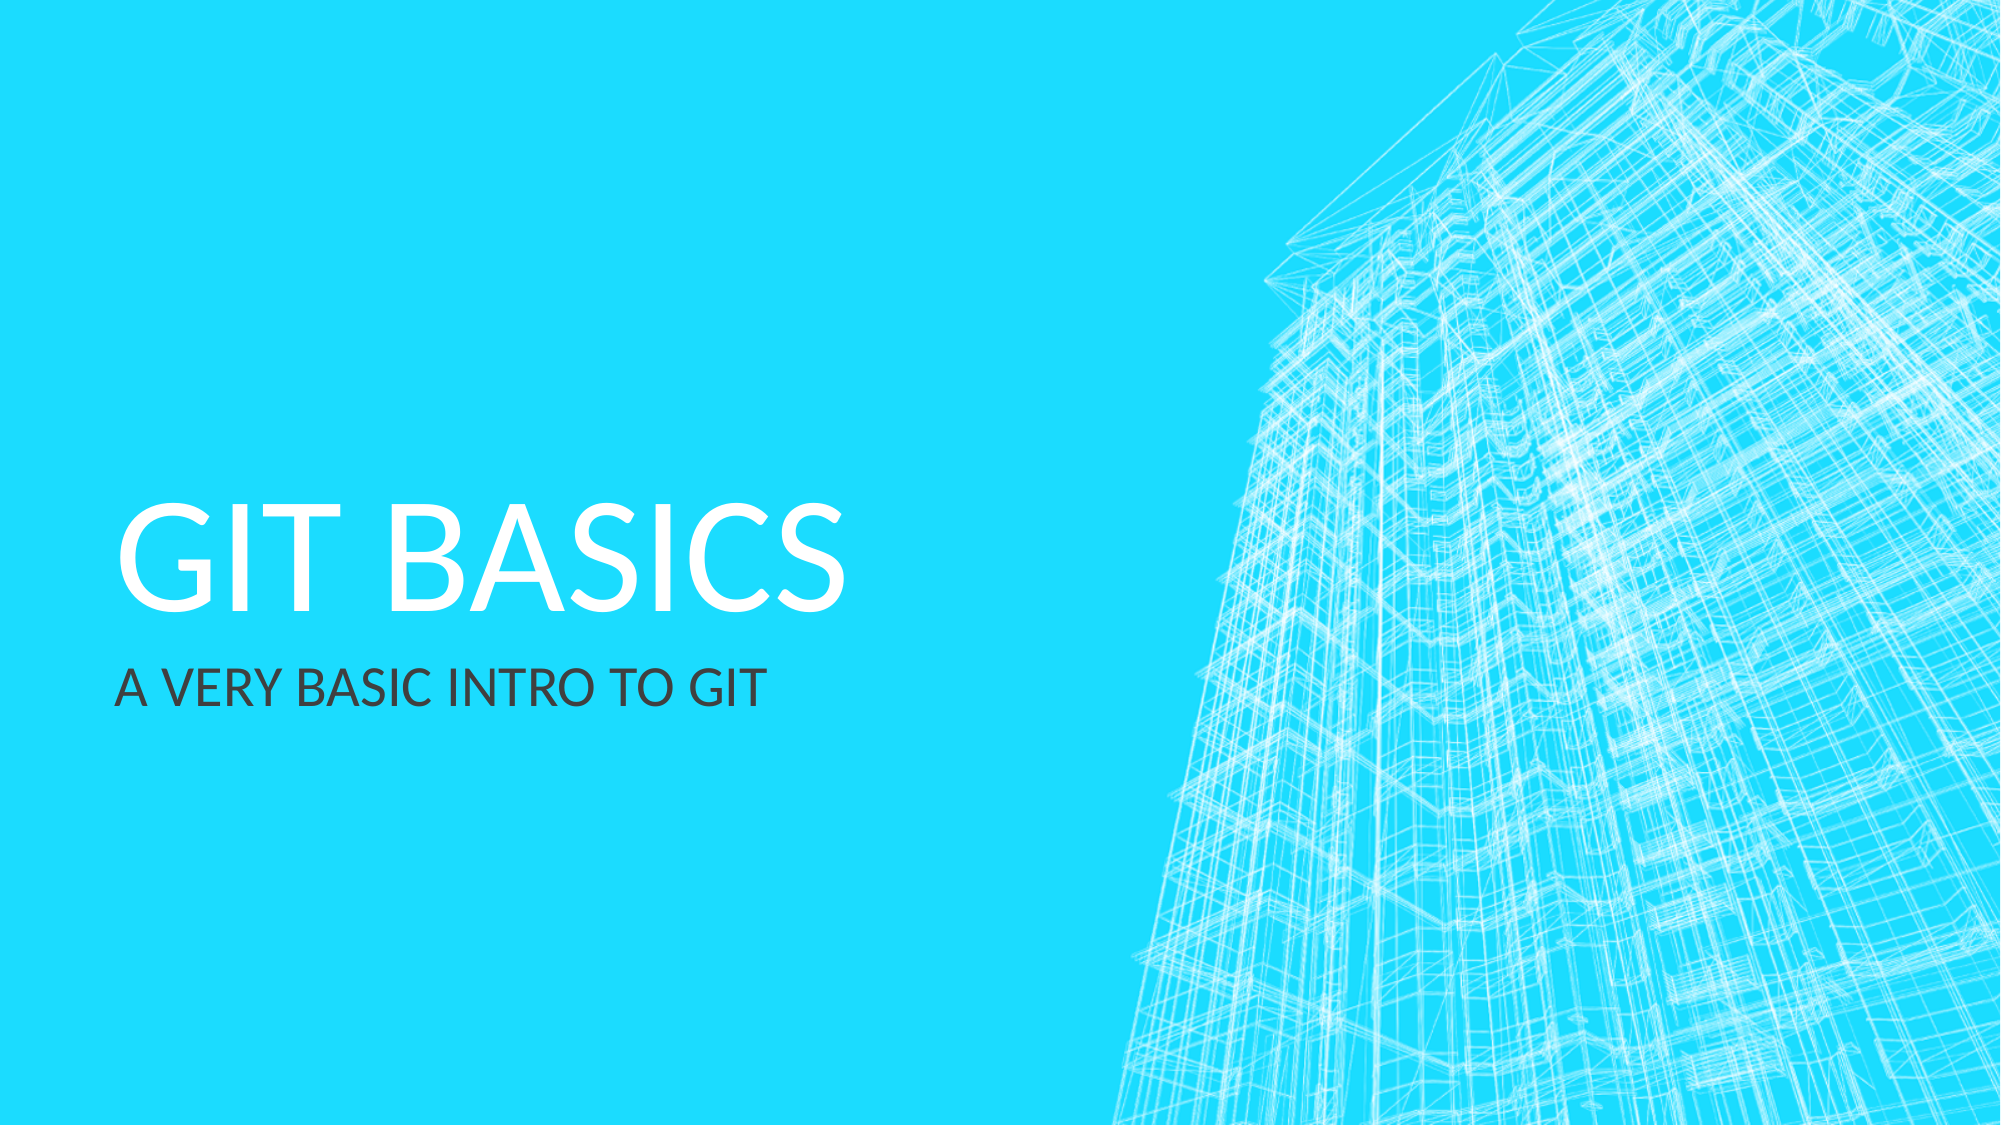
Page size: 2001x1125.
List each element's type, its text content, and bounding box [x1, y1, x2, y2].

title GIT BAsics [99, 123, 1225, 648]
subtitle A VERY BASIC INTRO TO GIT [99, 648, 1225, 829]
